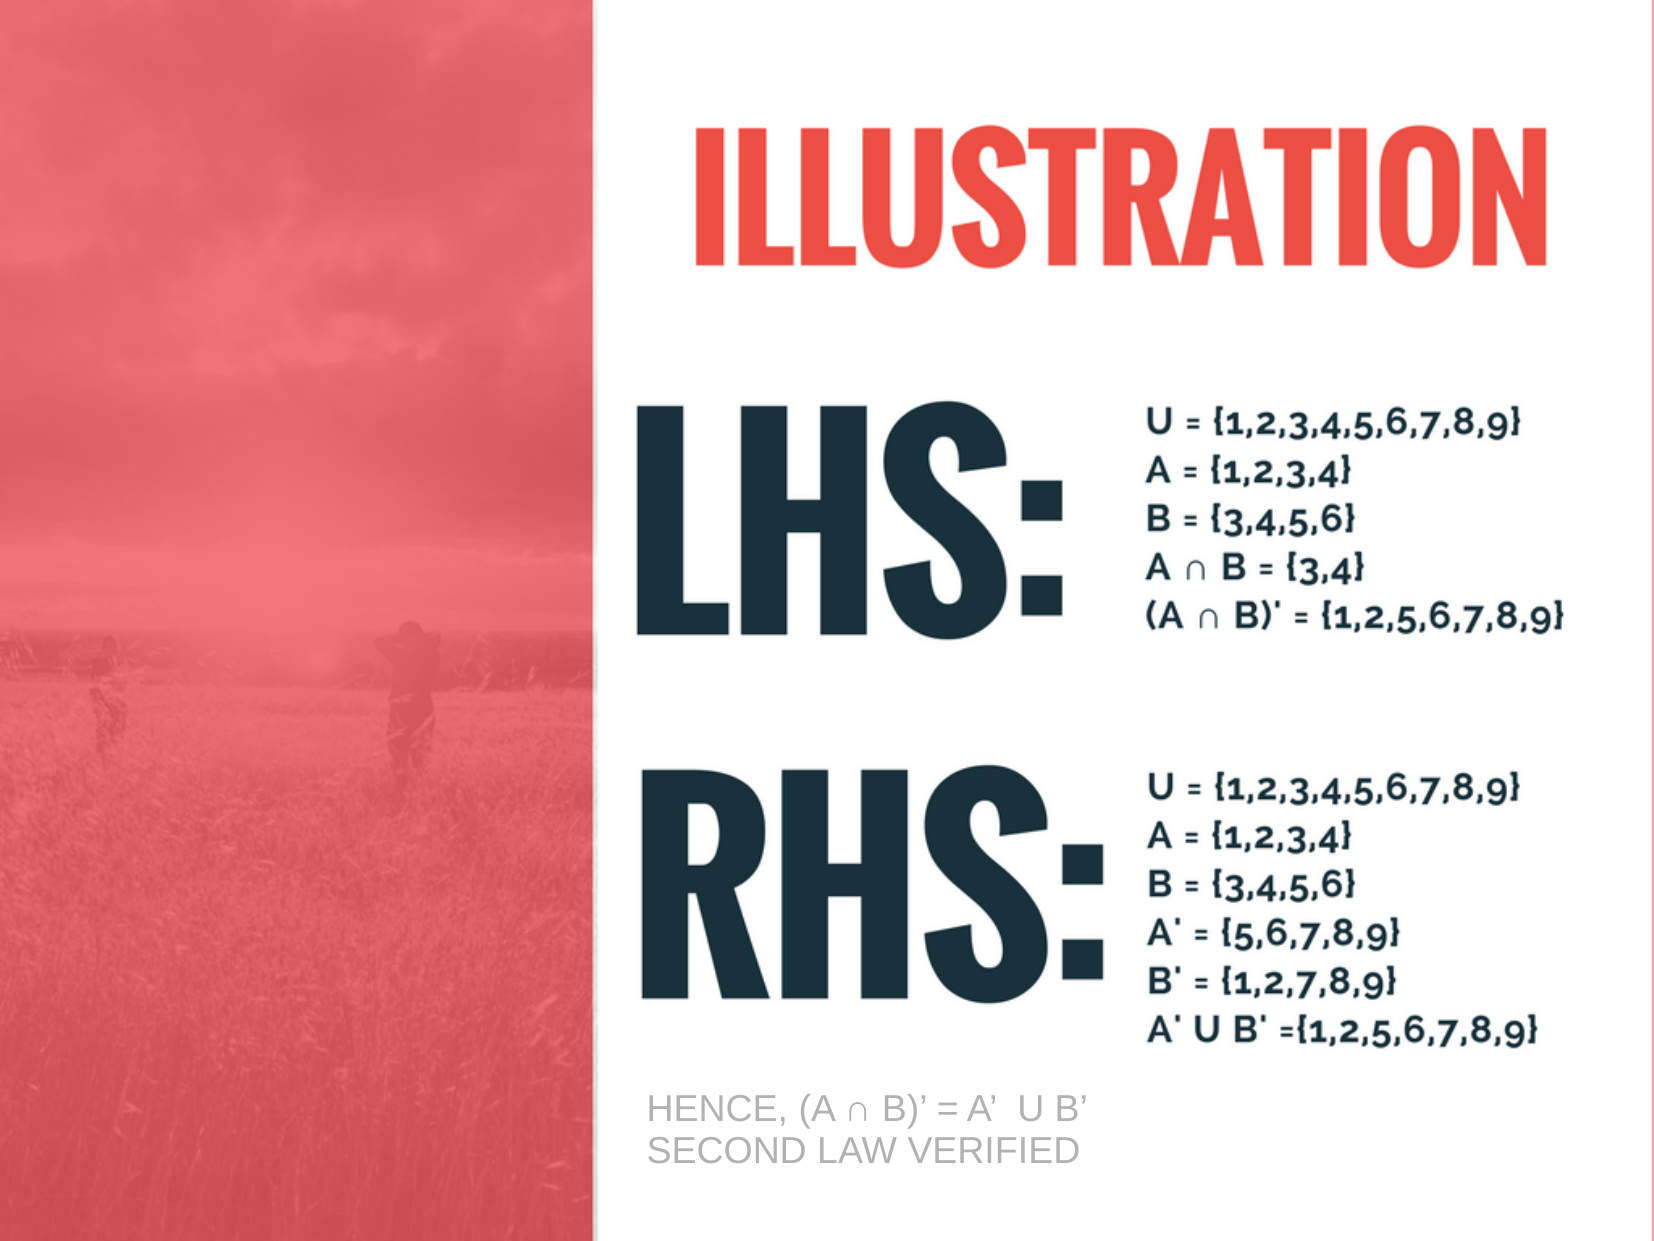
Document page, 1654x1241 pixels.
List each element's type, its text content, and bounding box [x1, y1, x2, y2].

picture [0, 0, 1654, 1241]
text_box HENCE, (A ∩ B)’ = A’ U B’ SECOND LAW VERIFIED [631, 1079, 1130, 1221]
